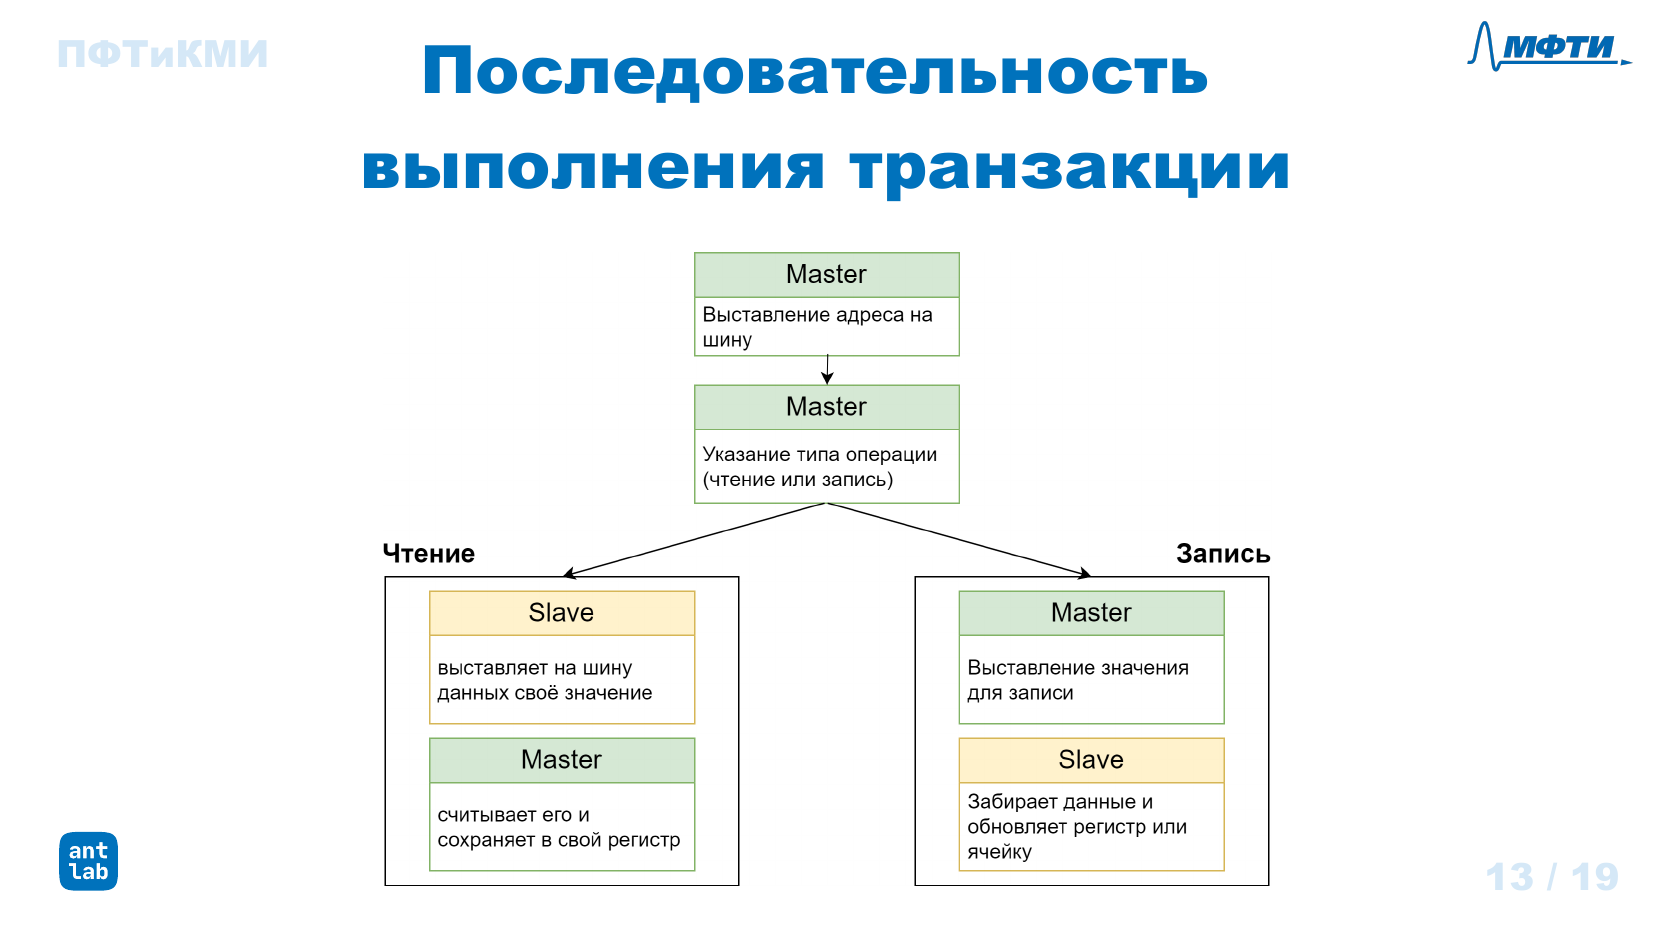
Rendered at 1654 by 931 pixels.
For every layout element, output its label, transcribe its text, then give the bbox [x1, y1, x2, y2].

title Последовательность выполнения транзакции [82, 20, 1571, 209]
picture [1446, 0, 1654, 93]
picture [383, 252, 1272, 886]
